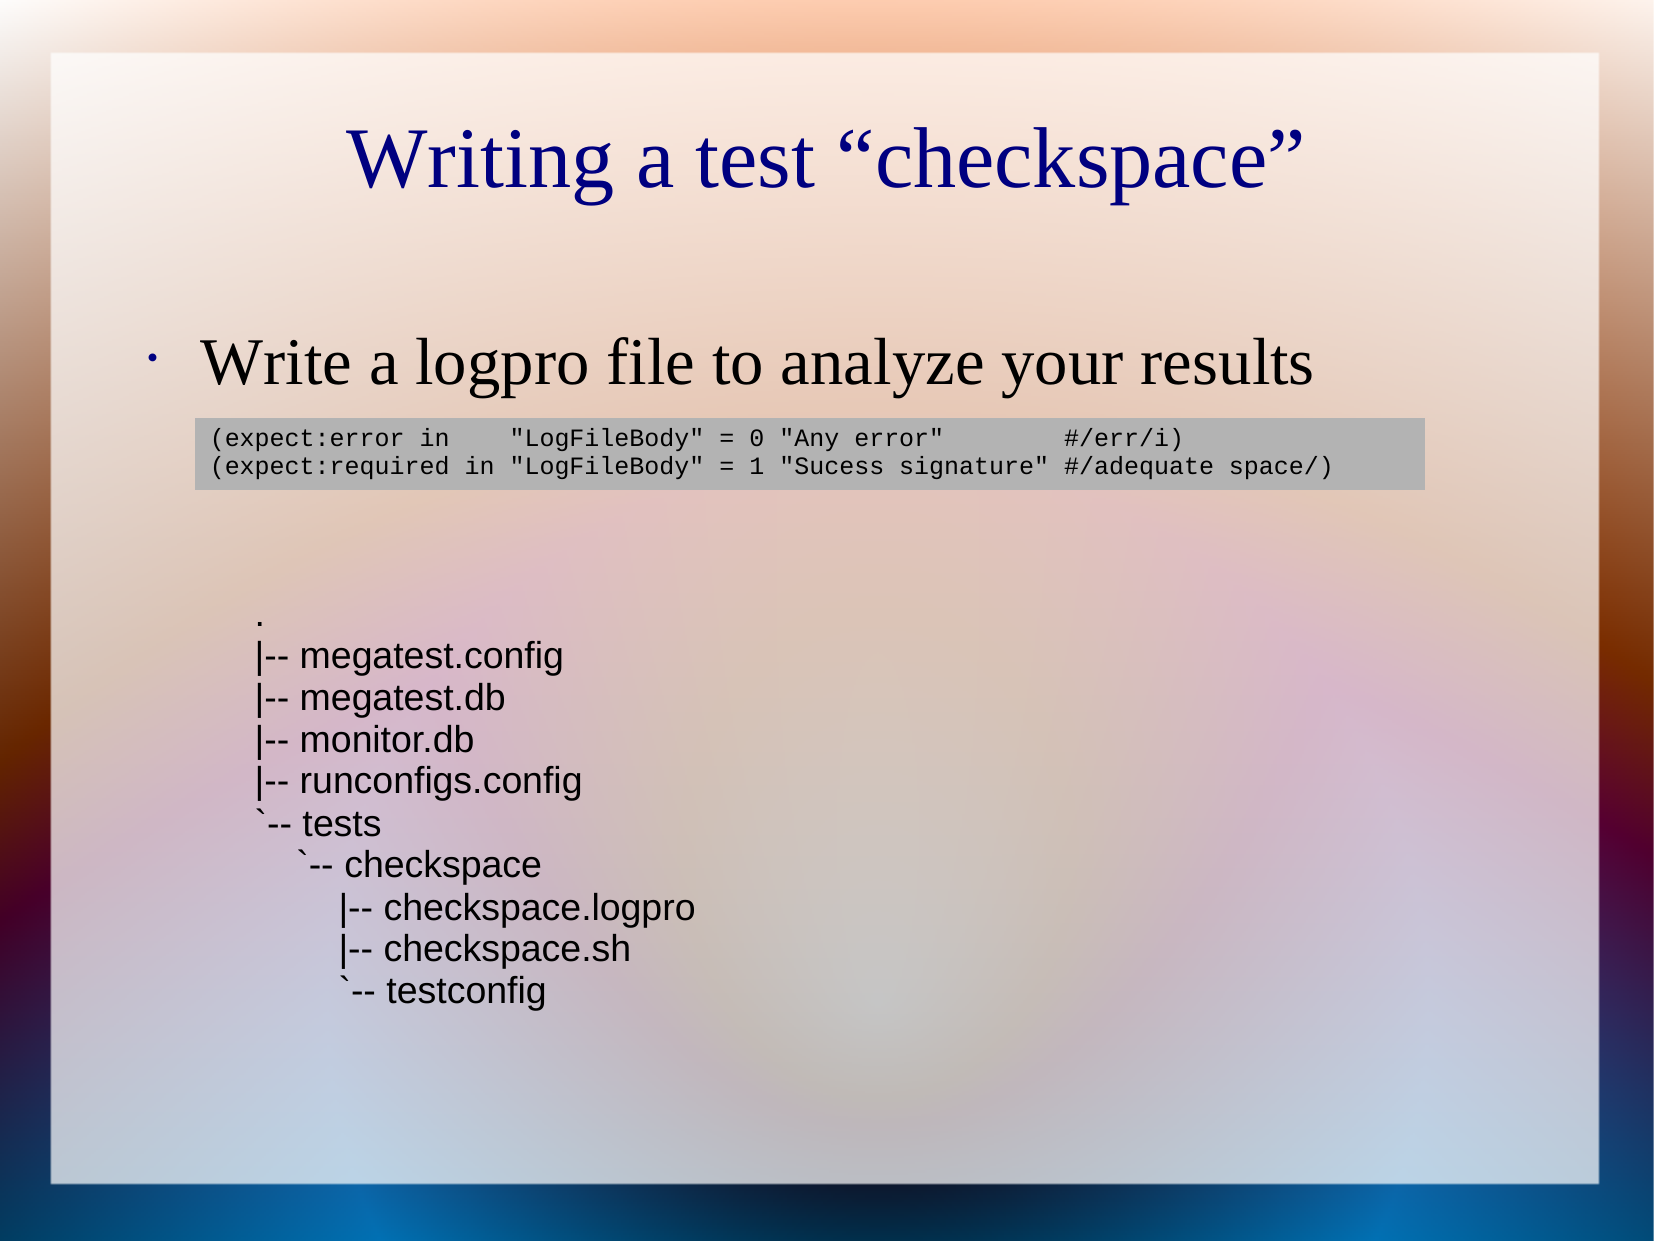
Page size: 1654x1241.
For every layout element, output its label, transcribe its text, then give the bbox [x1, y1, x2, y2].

picture [0, 0, 1654, 1241]
table_header (expect:error in "LogFileBody" = 0 "Any error" #/err/i) (expect:required in "LogFileBody" = 1 "Sucess signature" #/adequate space/) [195, 418, 1425, 490]
text_box . |-- megatest.config |-- megatest.db |-- monitor.db |-- runconfigs.config `-- tests `-- checkspace |-- checkspace.logpro |-- checkspace.sh `-- testconfig [239, 584, 711, 1021]
list Write a logpro file to analyze your results [129, 324, 1489, 466]
title Writing a test “checkspace” [82, 55, 1571, 263]
